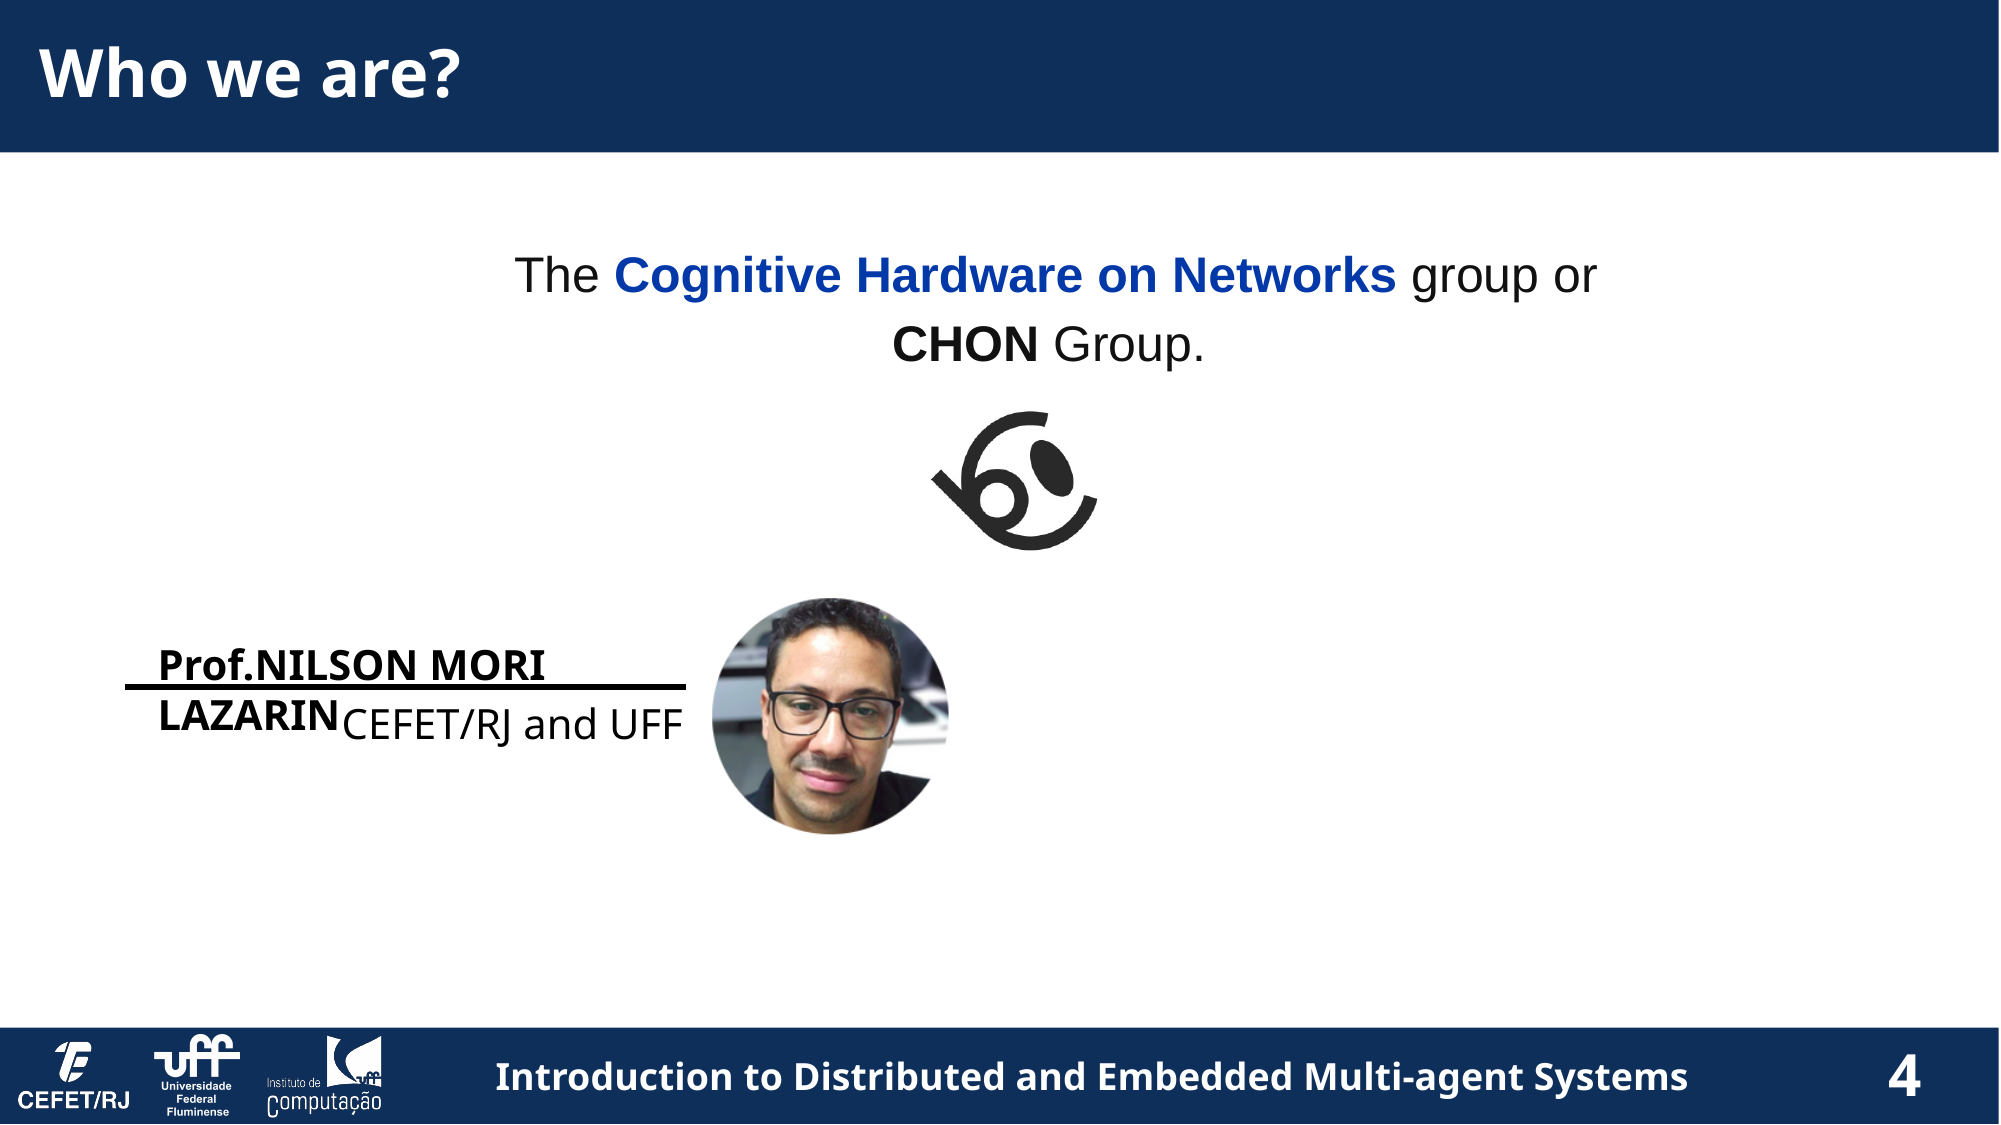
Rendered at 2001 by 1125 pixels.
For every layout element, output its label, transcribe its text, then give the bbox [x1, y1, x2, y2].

picture [691, 590, 964, 845]
text_box CEFET/RJ and UFF [101, 690, 691, 806]
picture [18, 1021, 129, 1125]
text_box The Cognitive Hardware on Networks group or CHON Group. [482, 218, 1630, 443]
text_box Prof.NILSON MORI LAZARIN [142, 631, 691, 690]
picture [153, 1033, 241, 1121]
picture [265, 1033, 383, 1118]
picture [927, 401, 1105, 566]
text_box Who we are? [25, 23, 1999, 119]
